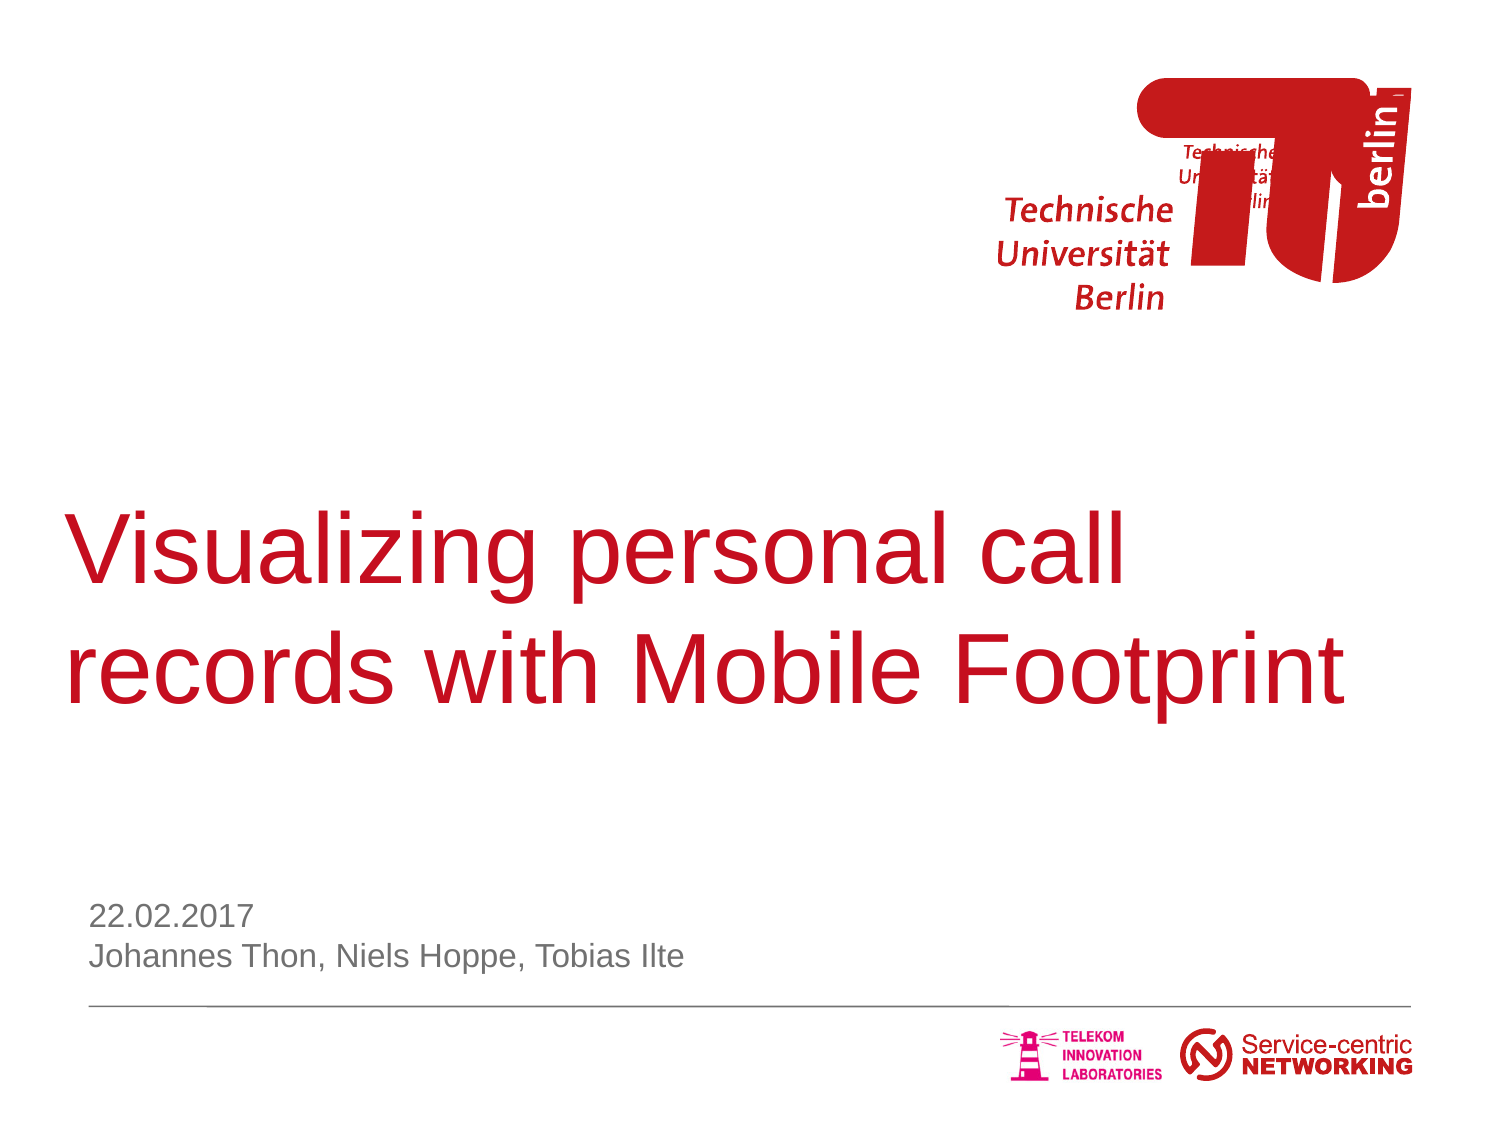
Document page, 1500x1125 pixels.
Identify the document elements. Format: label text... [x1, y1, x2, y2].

subtitle 22.02.2017 Johannes Thon, Niels Hoppe, Tobias Ilte [88, 927, 1411, 975]
title Visualizing personal call records with Mobile Footprint [60, 483, 1441, 727]
picture [1000, 1028, 1162, 1083]
